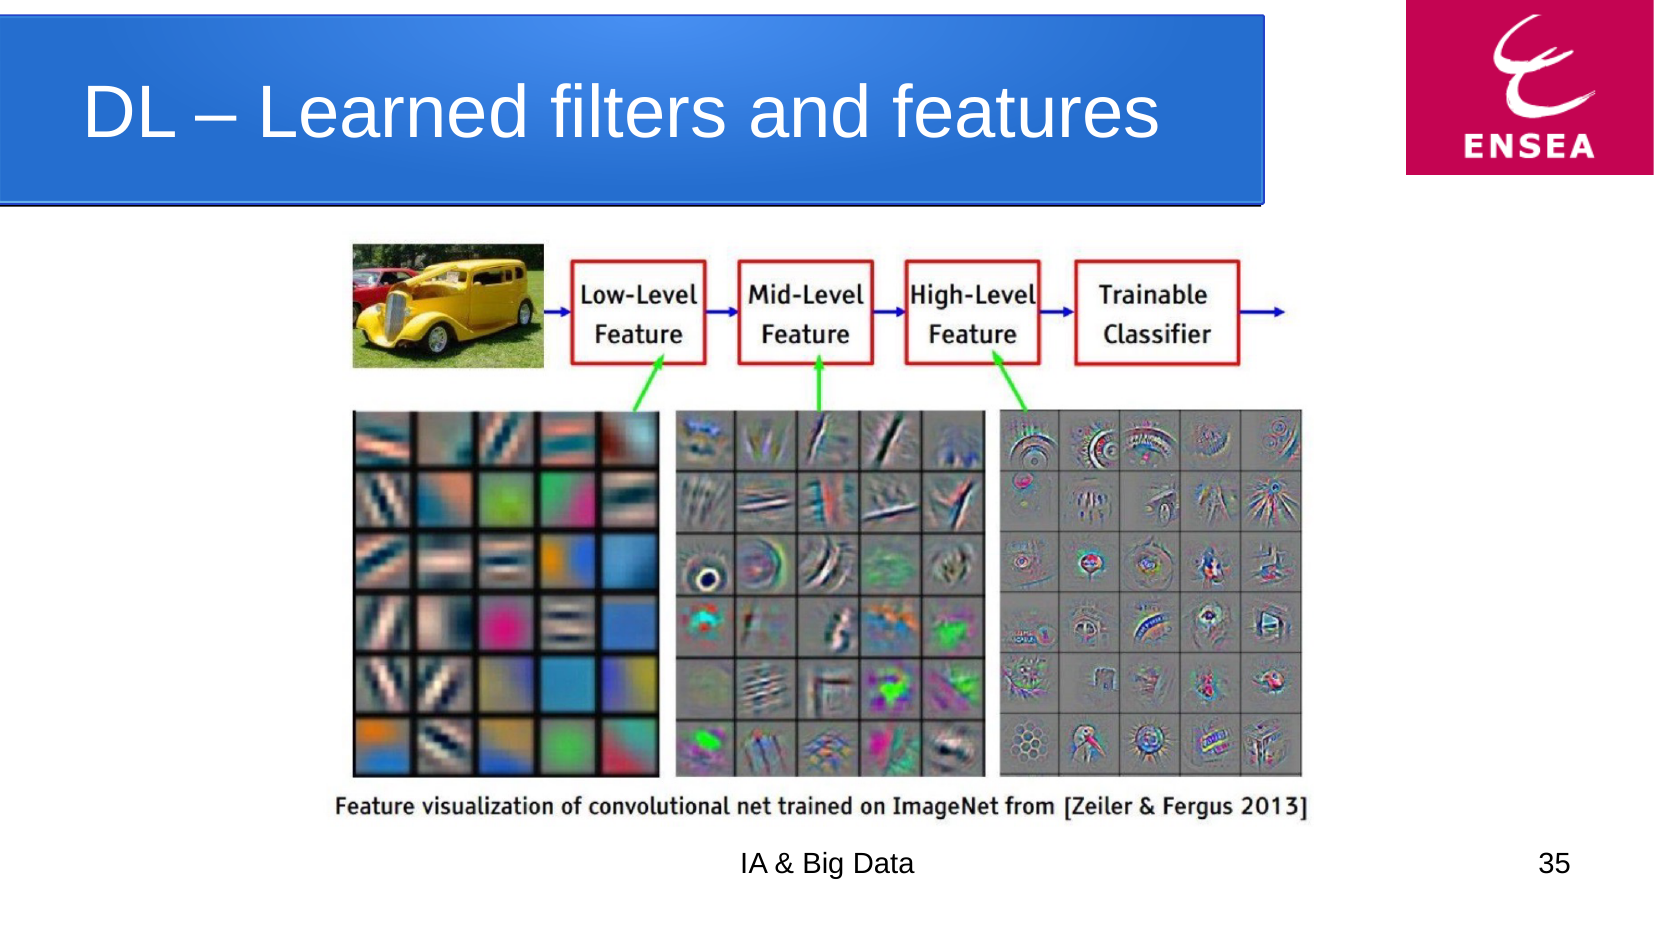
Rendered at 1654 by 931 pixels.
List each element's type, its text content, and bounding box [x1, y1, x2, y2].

title DL – Learned filters and features [82, 35, 1235, 189]
picture [1406, 0, 1654, 175]
picture [295, 224, 1323, 832]
